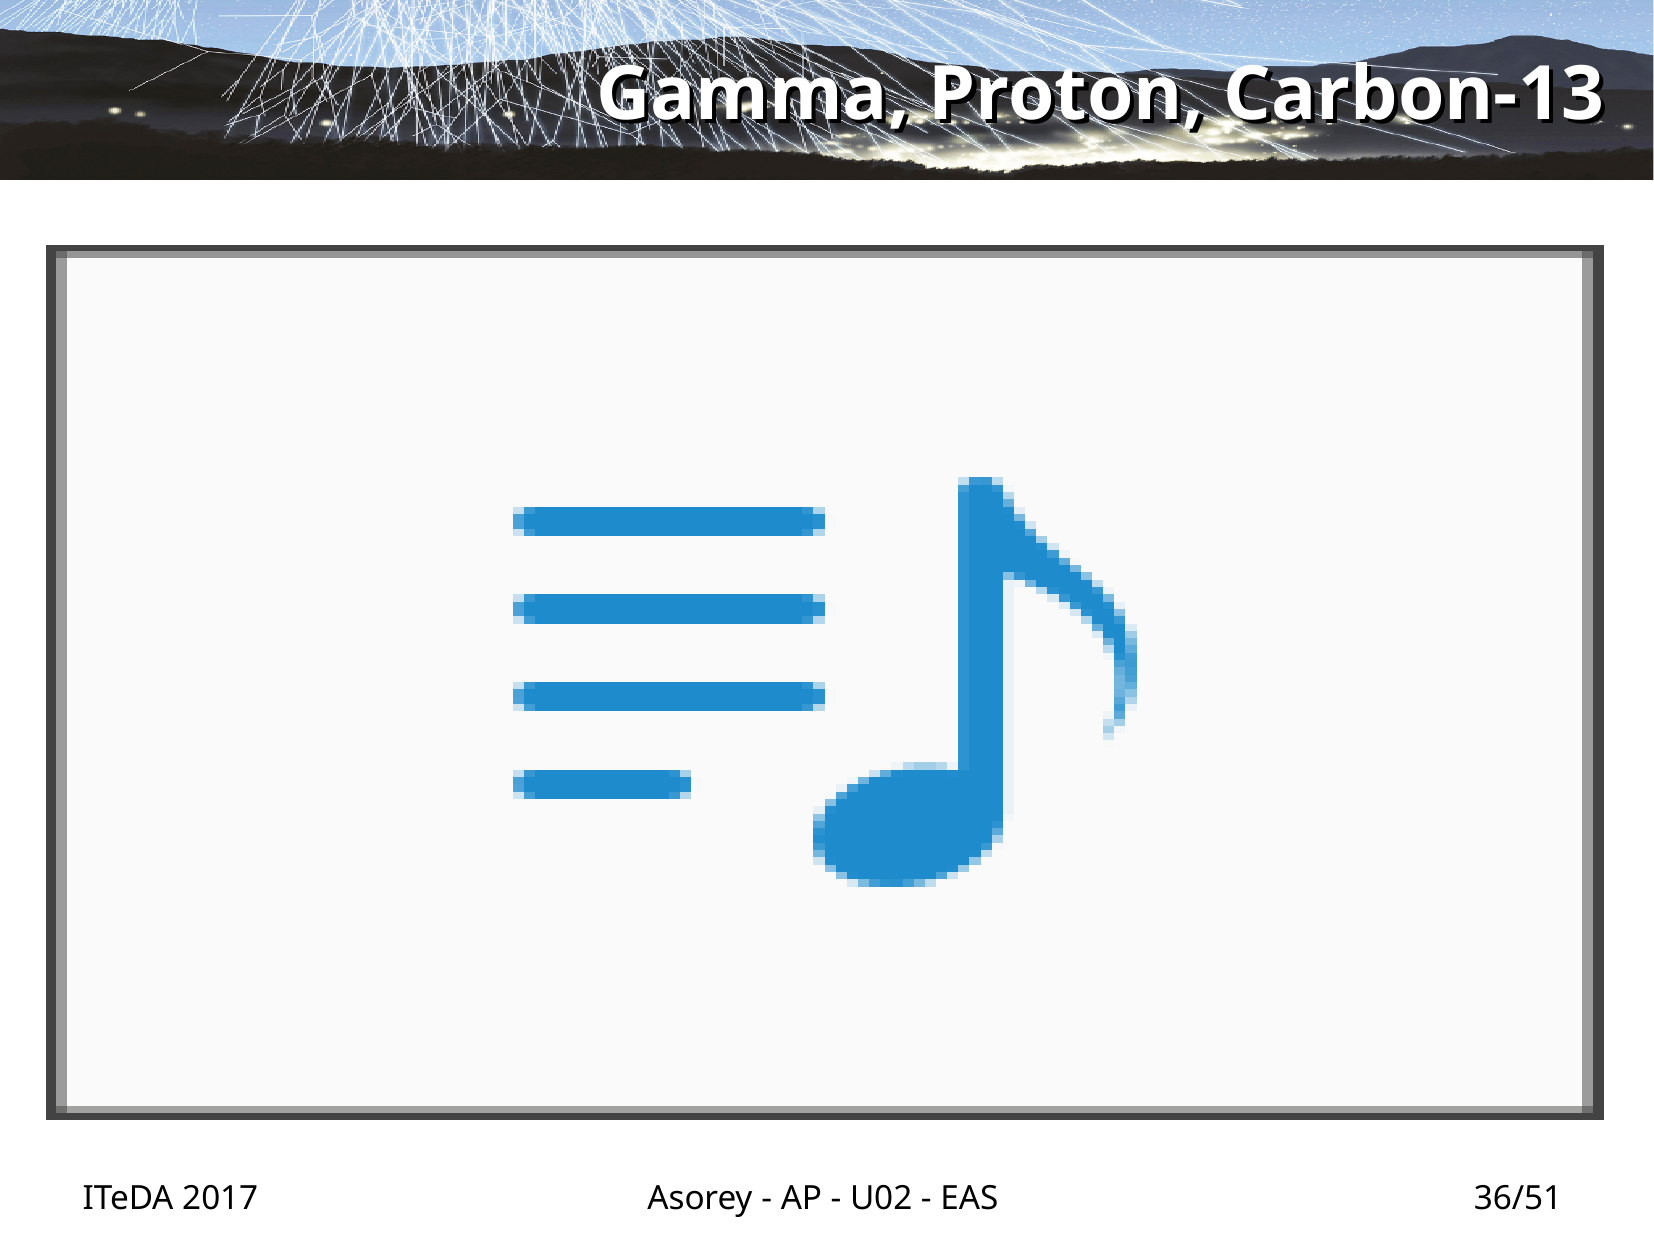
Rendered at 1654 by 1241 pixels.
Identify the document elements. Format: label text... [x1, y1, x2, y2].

title Gamma, Proton, Carbon-13 [45, 15, 1606, 166]
picture [0, 0, 1654, 180]
text_box [45, 243, 1605, 1122]
